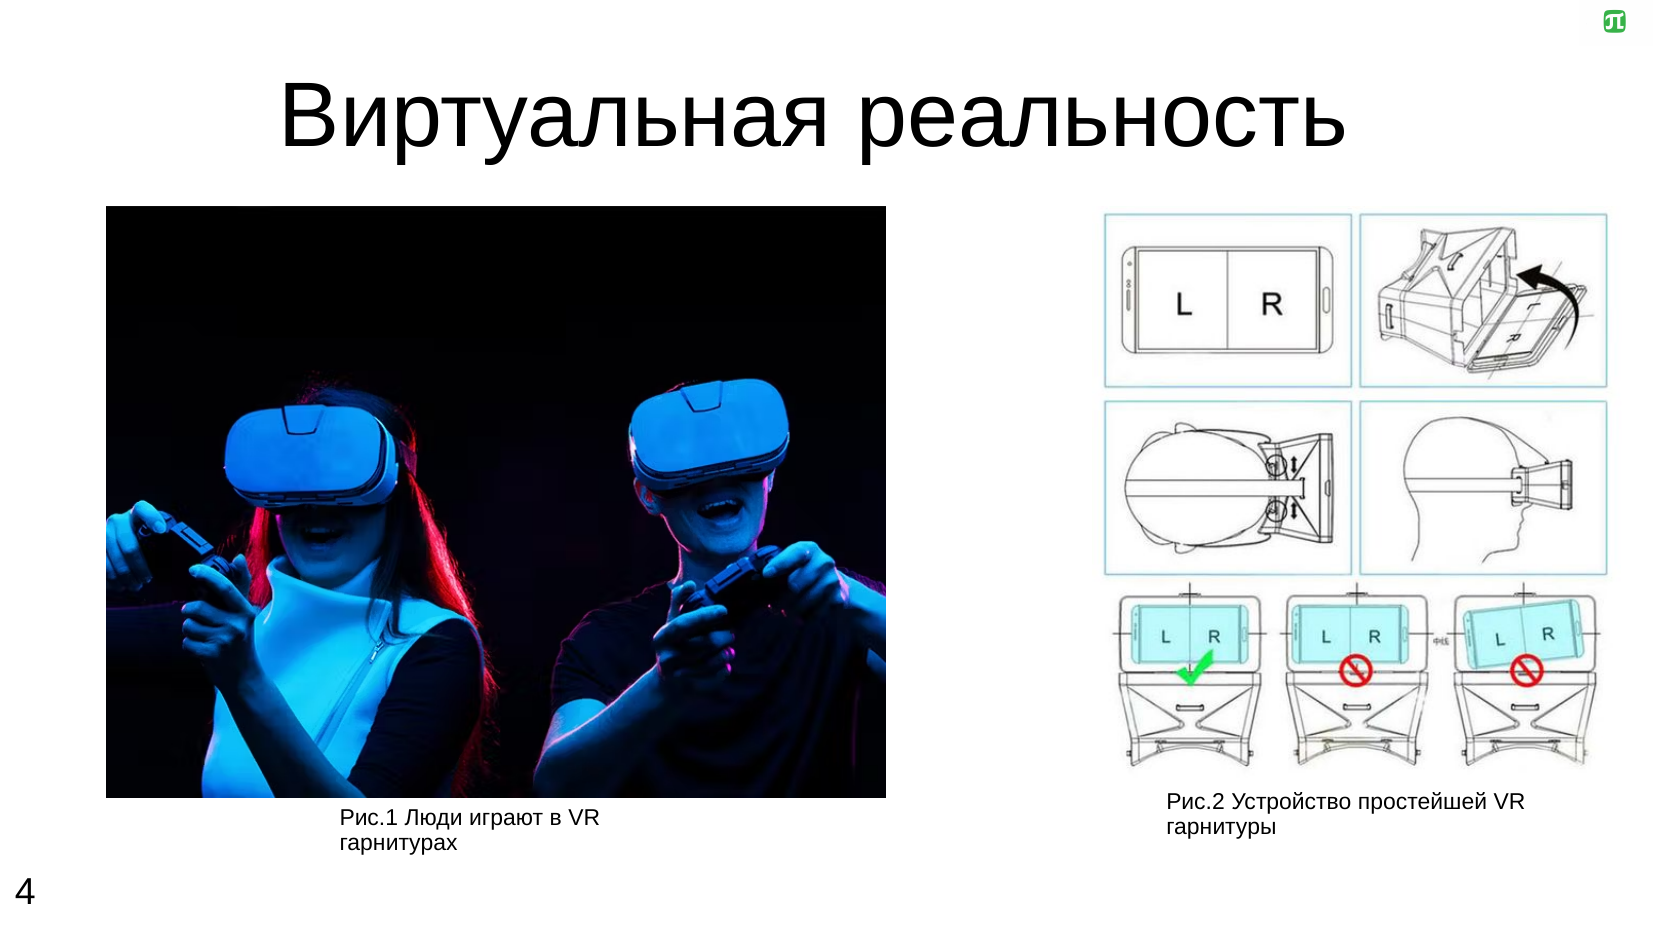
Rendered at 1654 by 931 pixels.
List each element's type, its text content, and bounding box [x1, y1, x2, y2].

text_box Рис.2 Устройство простейшей VR гарнитуры [1151, 781, 1595, 847]
text_box <номер> [0, 863, 562, 931]
picture [106, 206, 886, 798]
text_box Рис.1 Люди играют в VR гарнитурах [324, 797, 680, 864]
picture [1579, 0, 1654, 46]
title Виртуальная реальность [82, 37, 1571, 193]
picture [1092, 206, 1625, 782]
